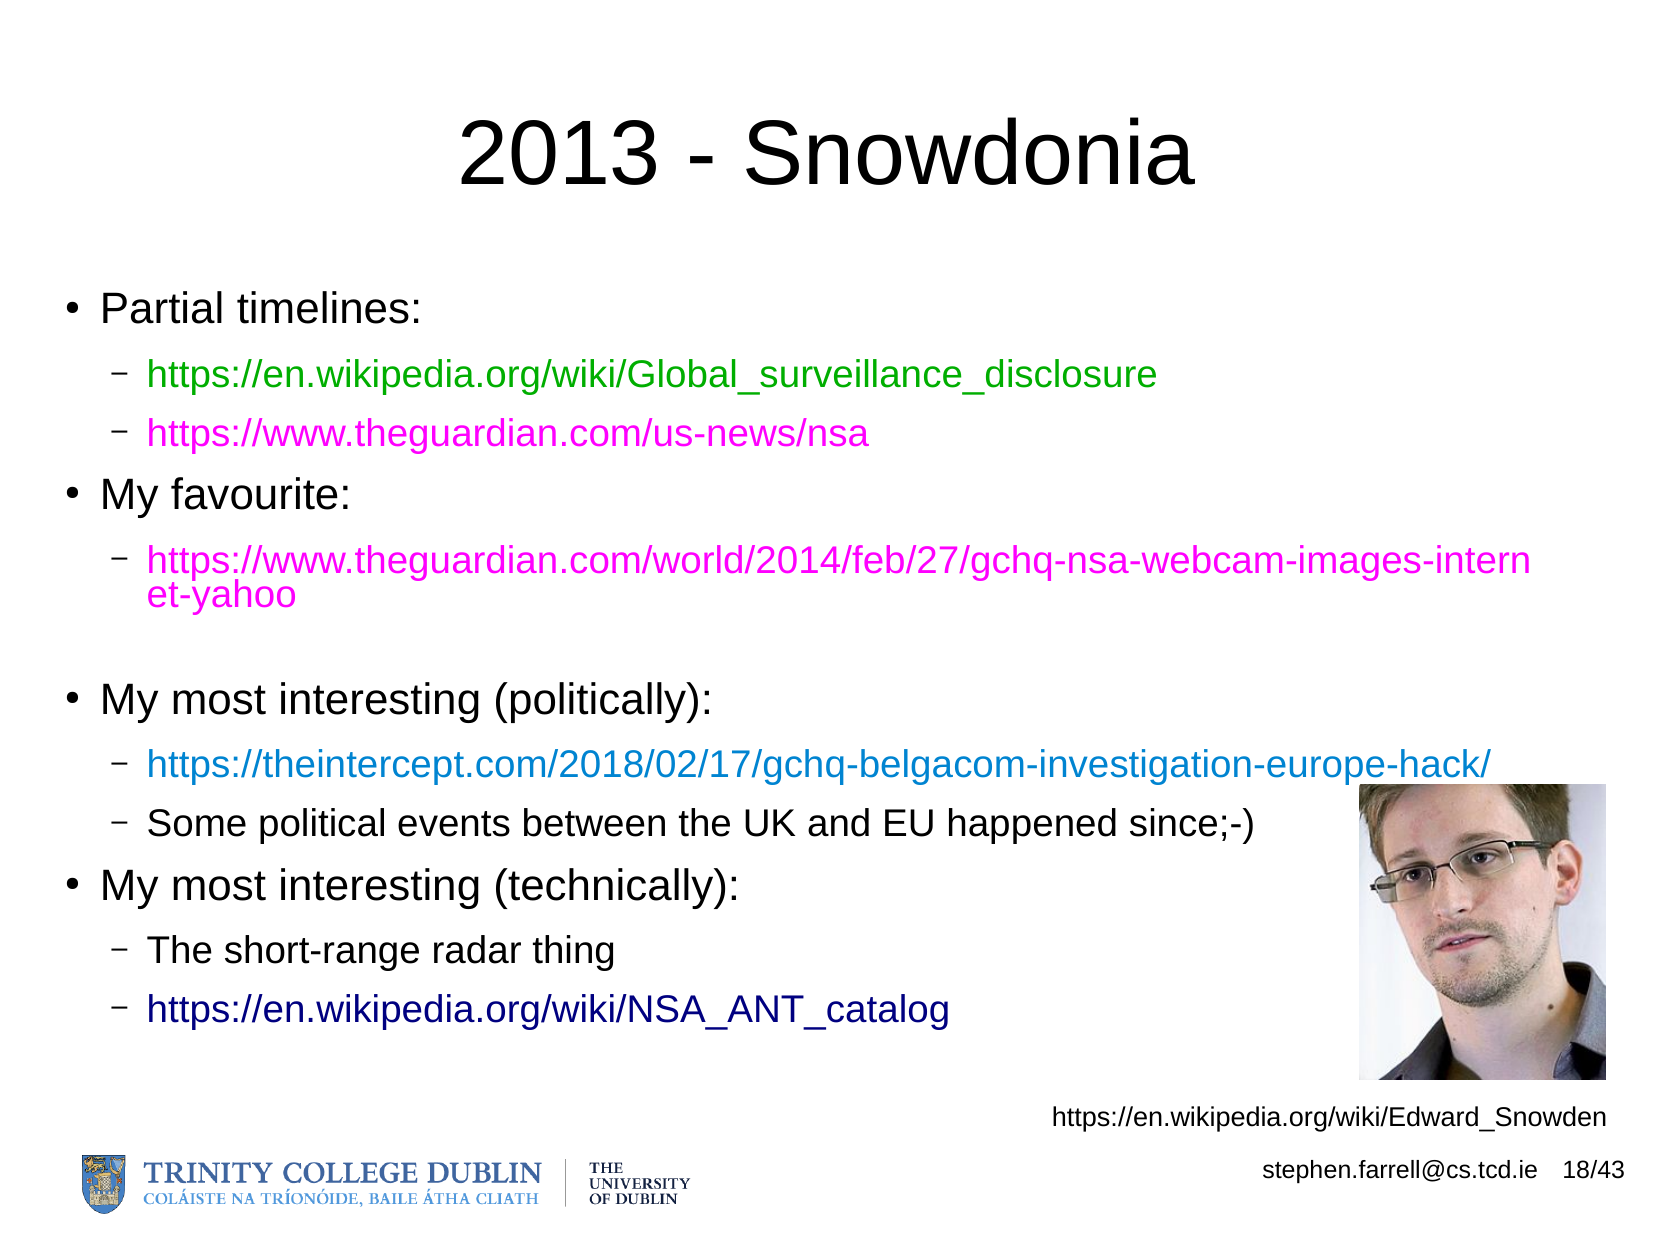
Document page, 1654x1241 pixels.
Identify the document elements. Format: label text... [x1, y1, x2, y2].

list Partial timelines: https://en.wikipedia.org/wiki/Global_surveillance_disclosure https://www.theguardian.com/us-news/nsa My favourite: https://www.theguardian.com/world/2014/feb/27/gchq-nsa-webcam-images-internet-yahoo My most interesting (politically): https://theintercept.com/2018/02/17/gchq-belgacom-investigation-europe-hack/ Some political events between the UK and EU happened since;-) My most interesting (technically): The short-range radar thing https://en.wikipedia.org/wiki/NSA_ANT_catalog [53, 284, 1542, 1004]
text_box https://en.wikipedia.org/wiki/Edward_Snowden [1037, 1095, 1626, 1152]
picture [1359, 784, 1606, 1081]
title 2013 - Snowdonia [82, 49, 1571, 257]
picture [82, 1155, 694, 1214]
